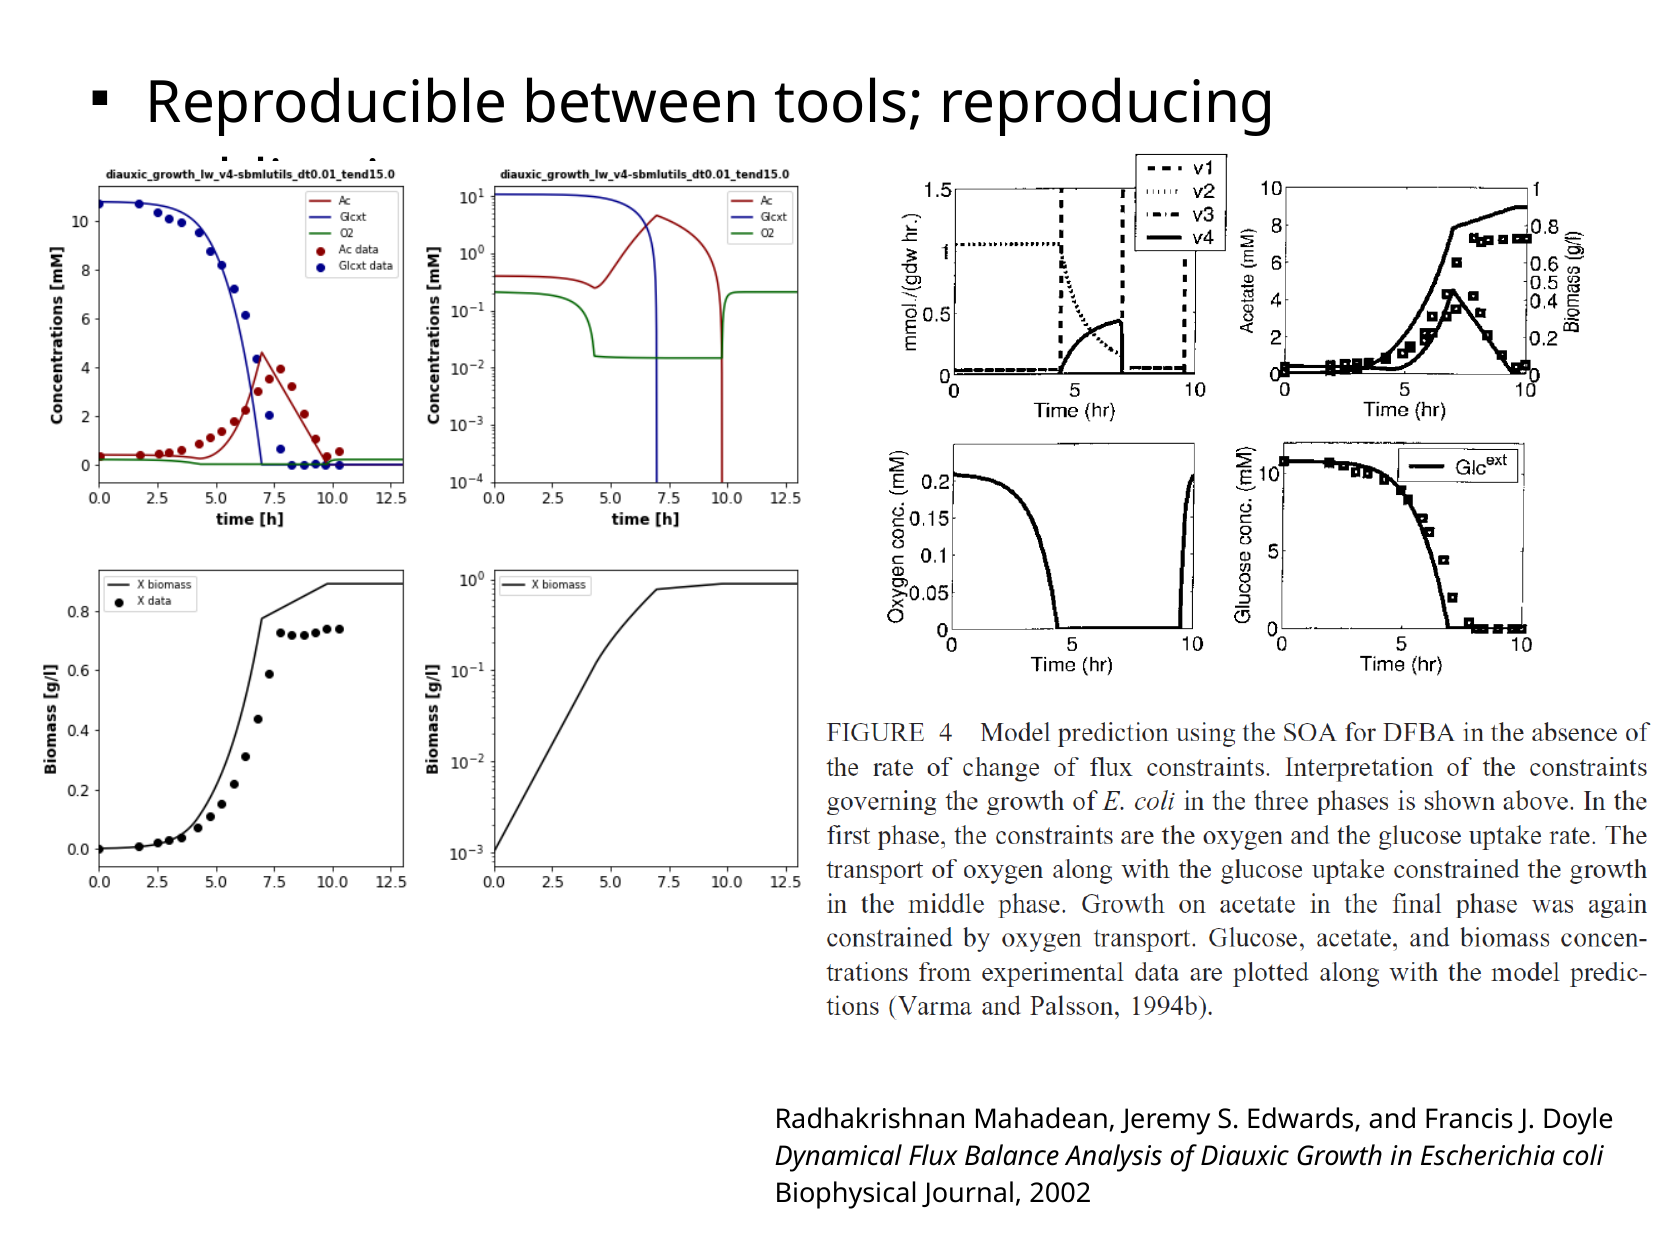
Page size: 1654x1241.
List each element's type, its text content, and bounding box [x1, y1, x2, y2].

text_box Radhakrishnan Mahadean, Jeremy S. Edwards, and Francis J. Doyle Dynamical Flux Balance Analysis of Diauxic Growth in Escherichia coli Biophysical Journal, 2002 [759, 1092, 1648, 1215]
picture [36, 161, 811, 901]
list Reproducible between tools; reproducing publication [75, 60, 1564, 780]
picture [825, 153, 1651, 1021]
